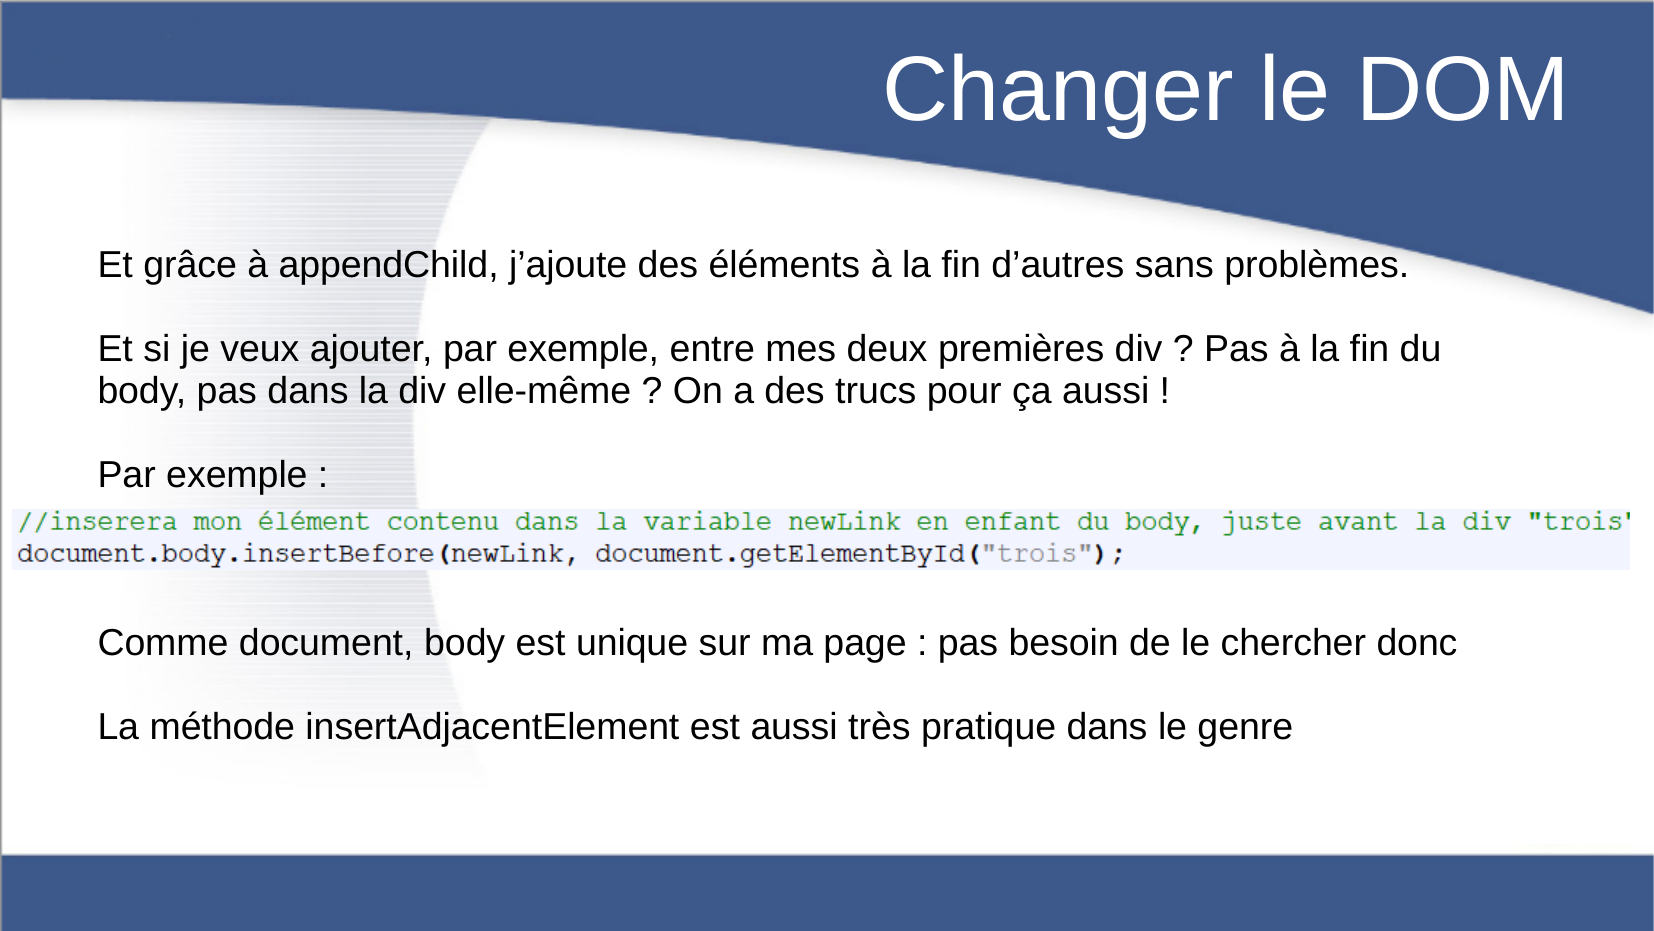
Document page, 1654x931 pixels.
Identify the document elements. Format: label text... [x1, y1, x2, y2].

text_box Et grâce à appendChild, j’ajoute des éléments à la fin d’autres sans problèmes. Et si je veux ajouter, par exemple, entre mes deux premières div ? Pas à la fin du body, pas dans la div elle-même ? On a des trucs pour ça aussi ! Par exemple : Comme document, body est unique sur ma page : pas besoin de le chercher donc La méthode insertAdjacentElement est aussi très pratique dans le genre [82, 236, 1548, 509]
text_box Et grâce à appendChild, j’ajoute des éléments à la fin d’autres sans problèmes. Et si je veux ajouter, par exemple, entre mes deux premières div ? Pas à la fin du body, pas dans la div elle-même ? On a des trucs pour ça aussi ! Par exemple : Comme document, body est unique sur ma page : pas besoin de le chercher donc La méthode insertAdjacentElement est aussi très pratique dans le genre [82, 570, 1548, 839]
title Changer le DOM [82, 37, 1571, 193]
picture [0, 0, 1654, 931]
